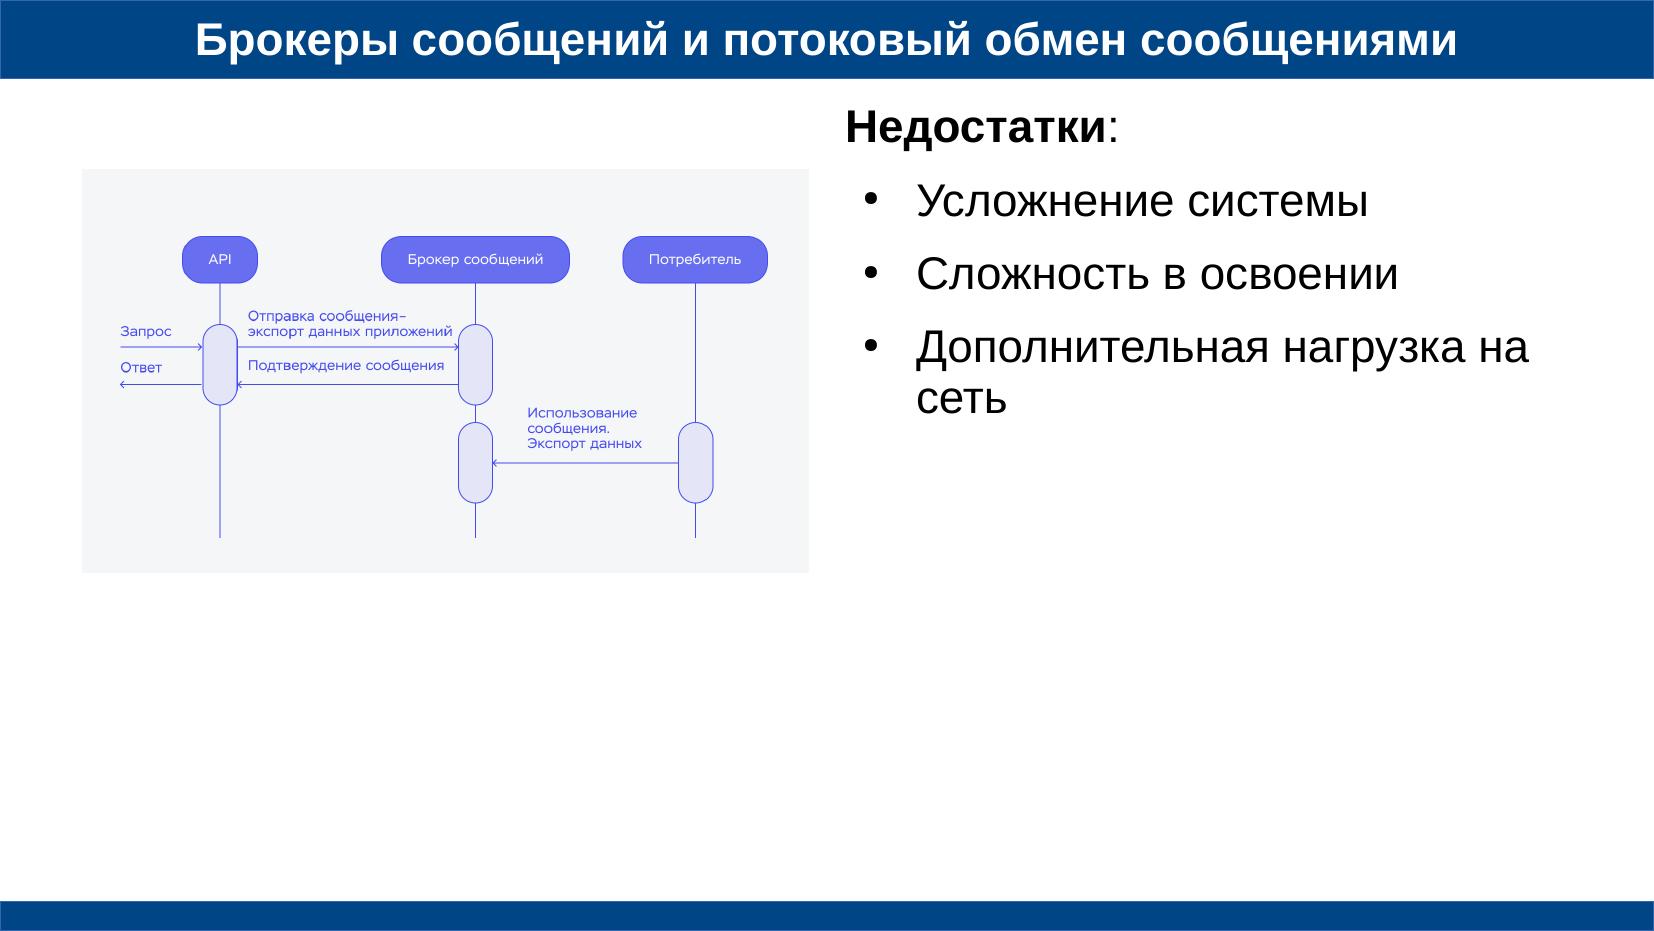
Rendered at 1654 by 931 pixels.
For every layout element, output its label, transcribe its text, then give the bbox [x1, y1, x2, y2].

picture [82, 101, 809, 641]
title Брокеры сообщений и потоковый обмен сообщениями [0, 0, 1654, 79]
list Недостатки: Усложнение системы Сложность в освоении Дополнительная нагрузка на сеть [845, 101, 1572, 641]
